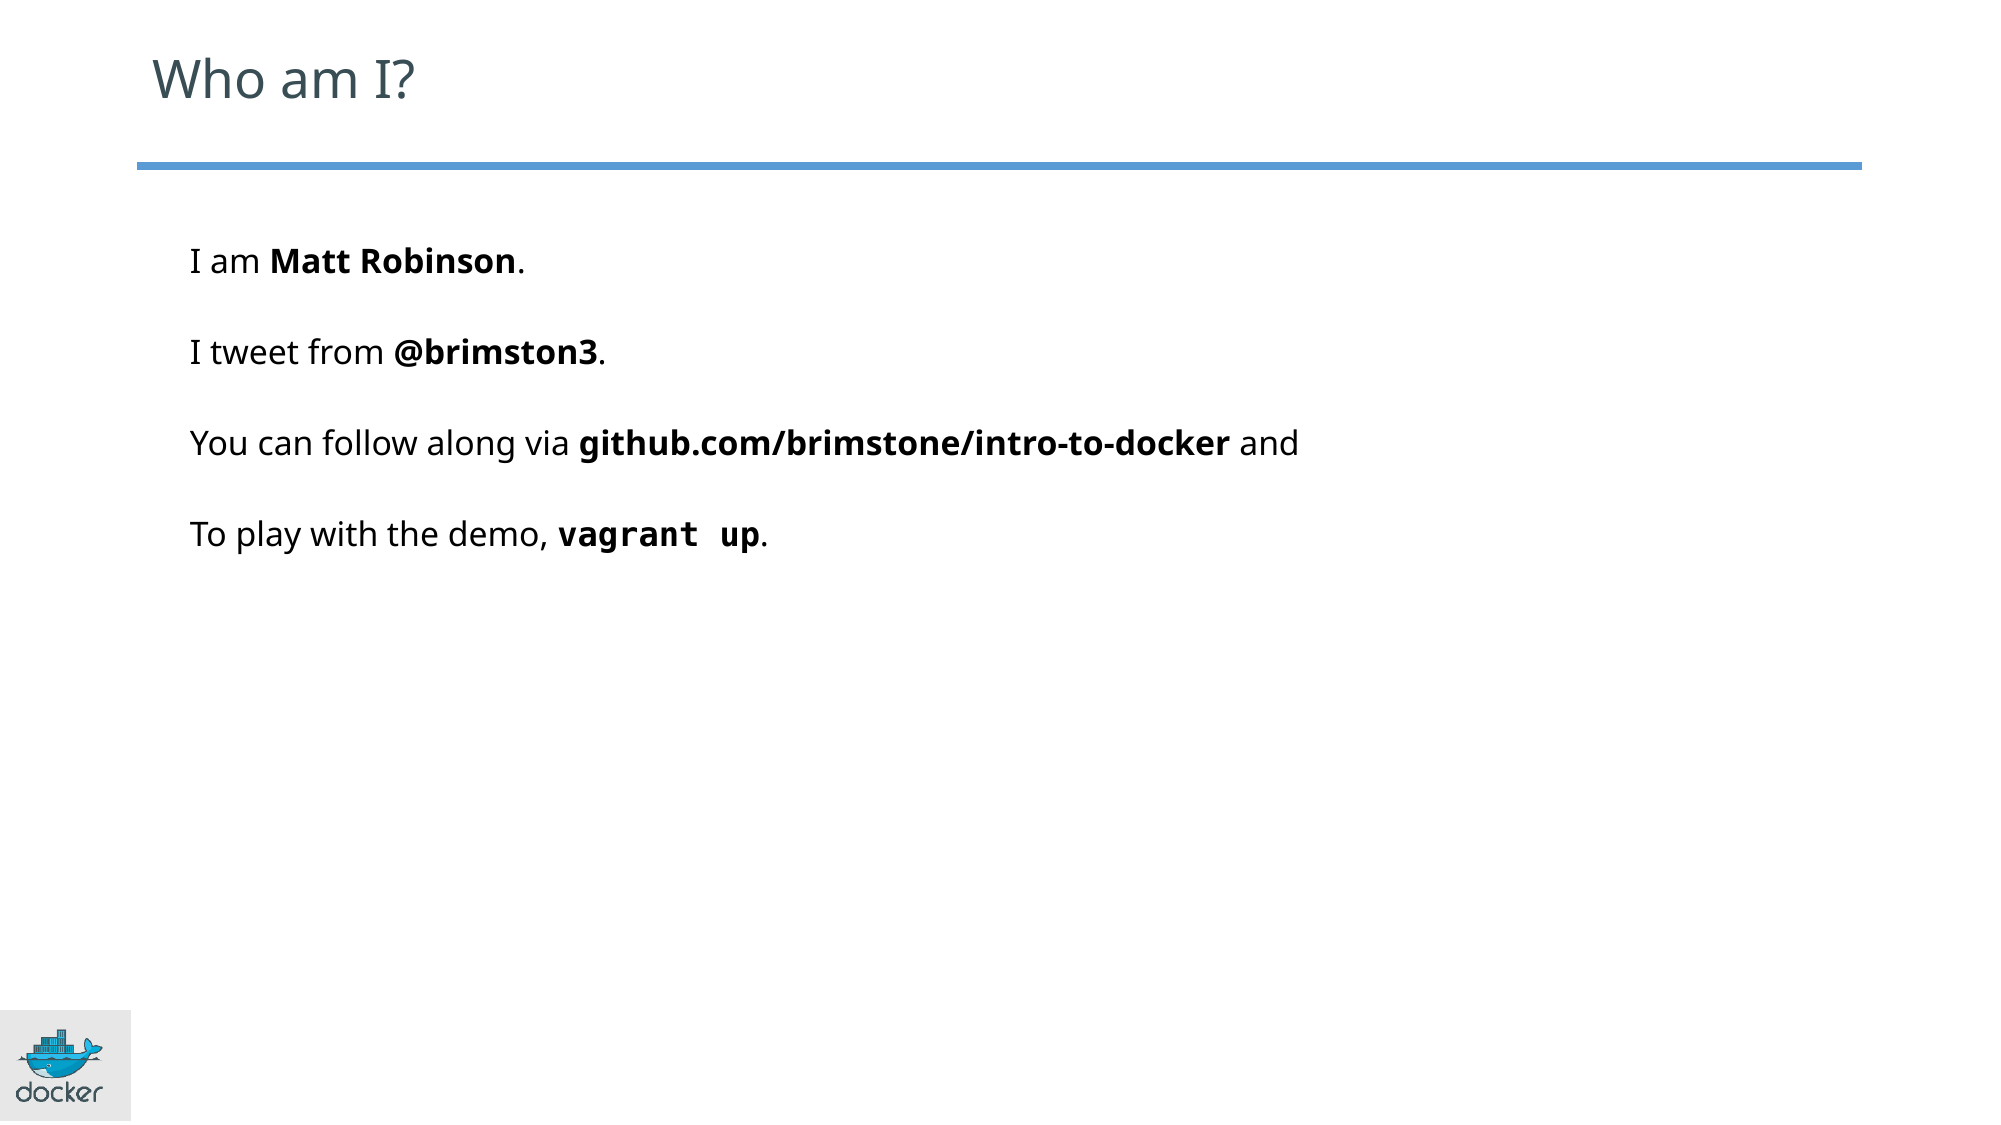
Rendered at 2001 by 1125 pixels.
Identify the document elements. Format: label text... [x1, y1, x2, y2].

title Who am I? [137, 22, 1863, 133]
picture [0, 1010, 131, 1121]
list I am Matt Robinson. I tweet from @brimston3. You can follow along via github.com/brimstone/intro-to-docker and To play with the demo, vagrant up. [137, 207, 1863, 1014]
